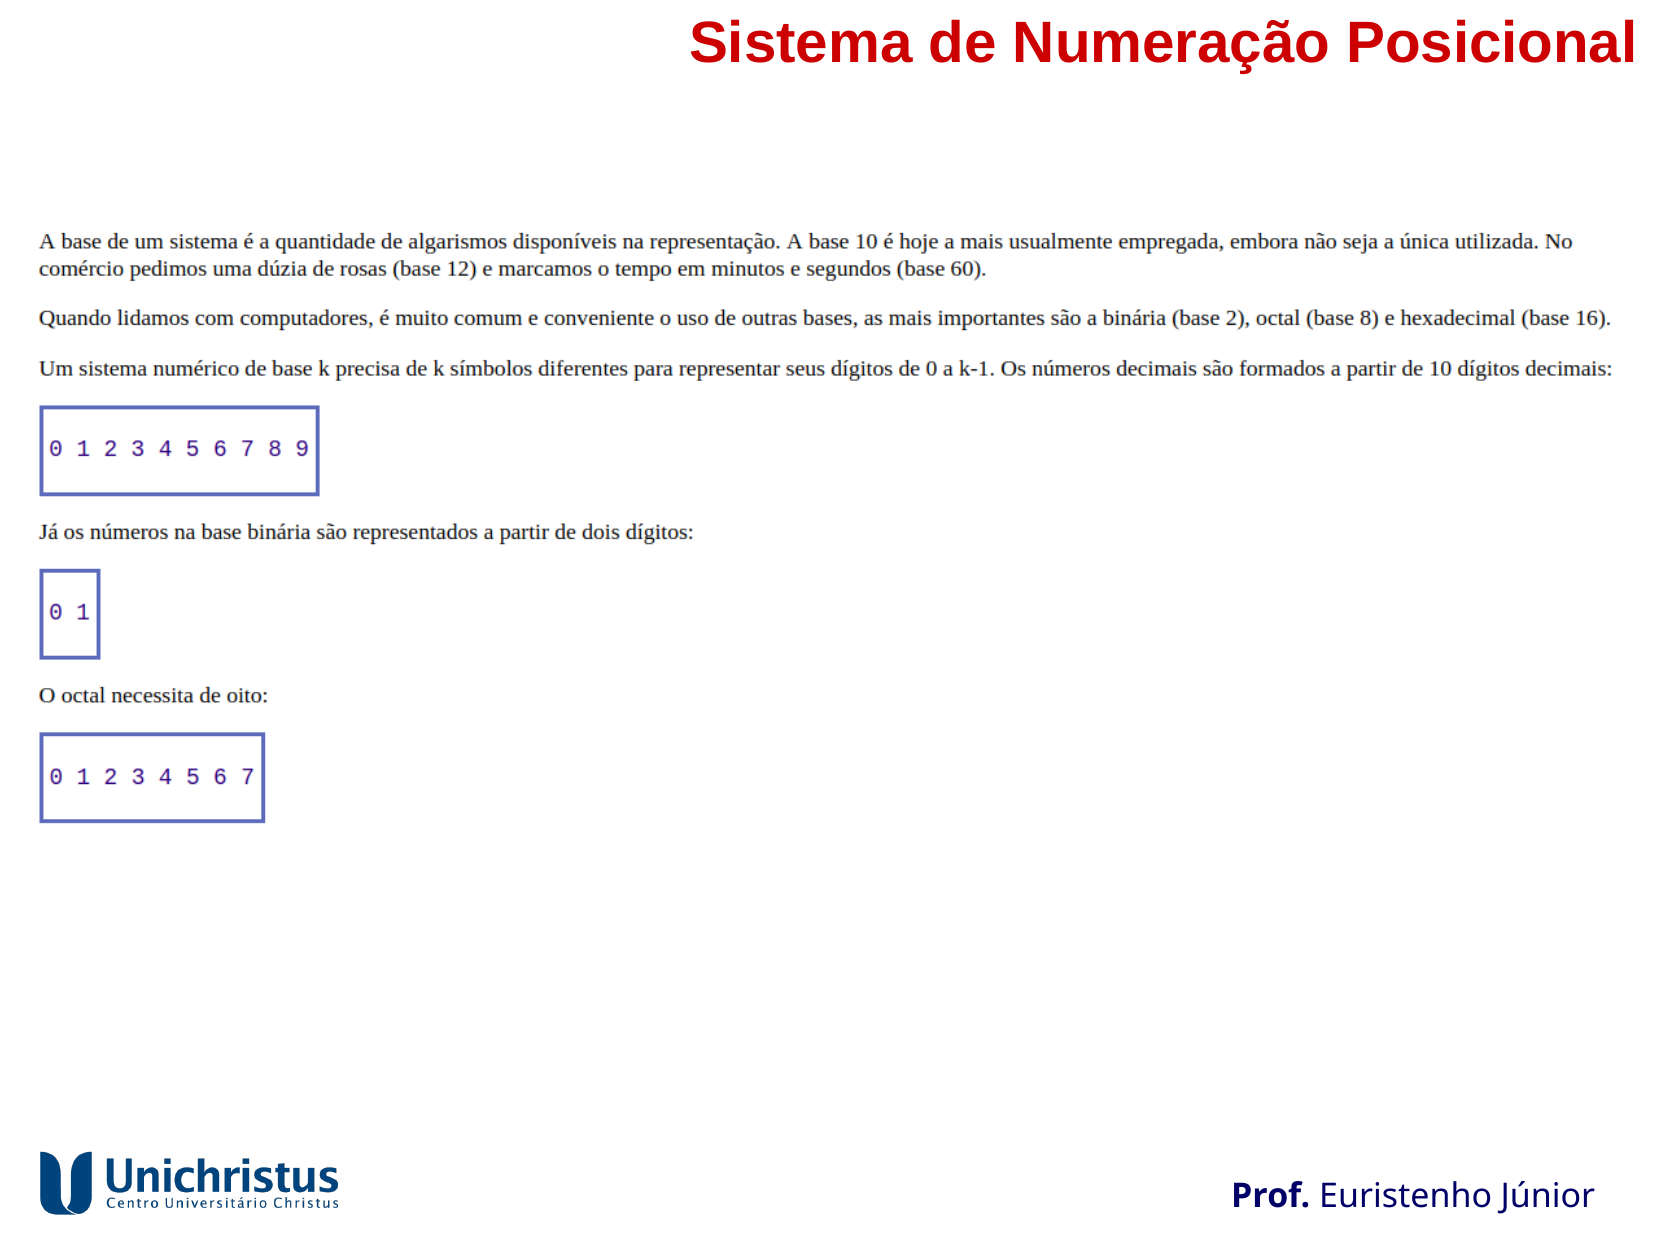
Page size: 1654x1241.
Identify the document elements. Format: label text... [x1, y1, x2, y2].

text_box Prof. Euristenho Júnior [1216, 1163, 1654, 1224]
picture [28, 224, 1619, 831]
text_box Sistema de Numeração Posicional [674, 2, 1654, 83]
picture [35, 1148, 343, 1217]
